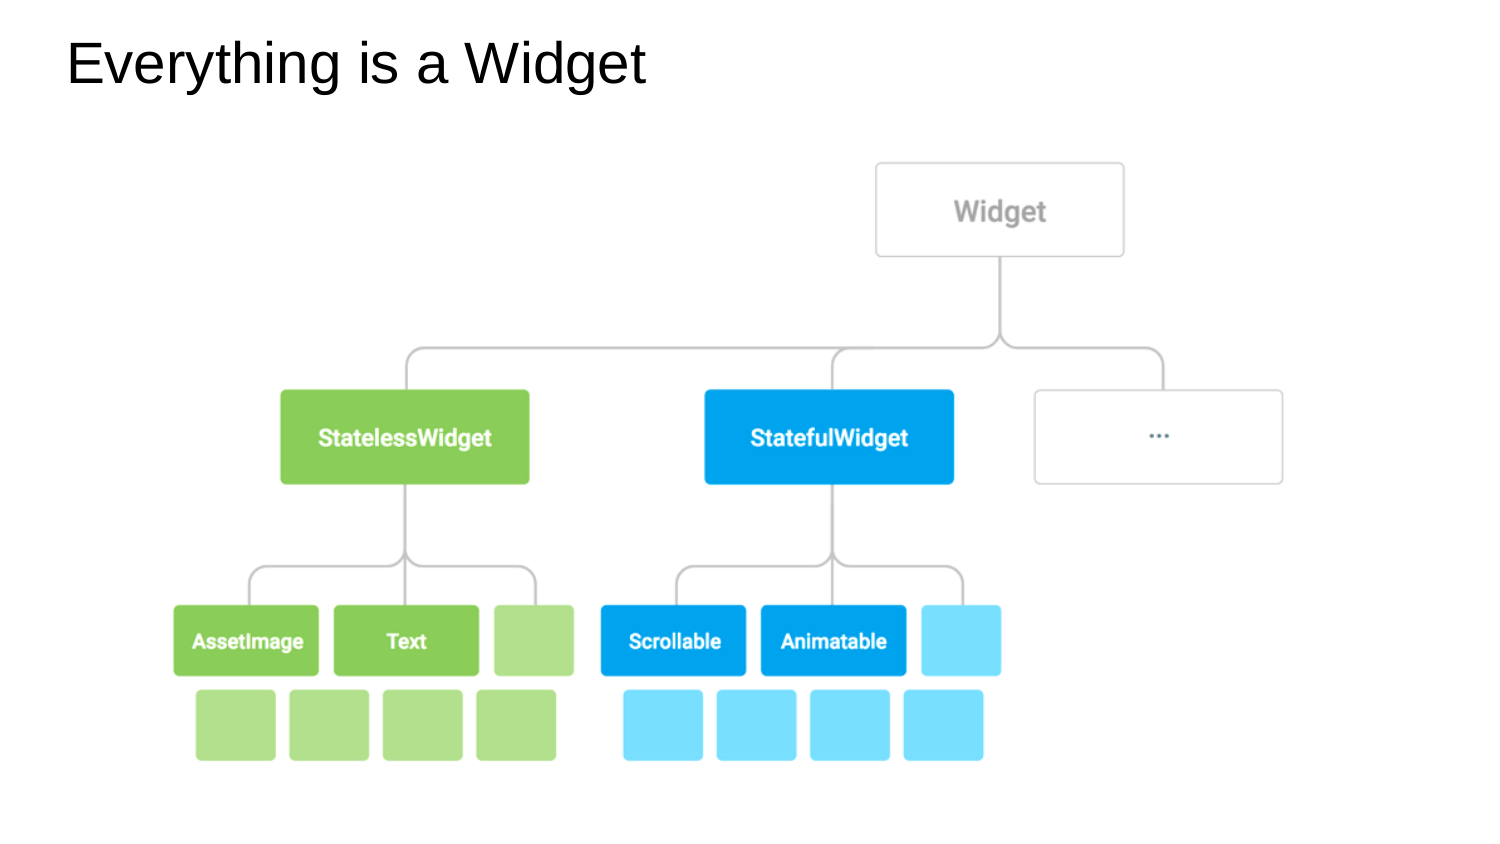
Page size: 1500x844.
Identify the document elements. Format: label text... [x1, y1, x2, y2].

picture [114, 104, 1345, 780]
title Everything is a Widget [51, 10, 1449, 105]
